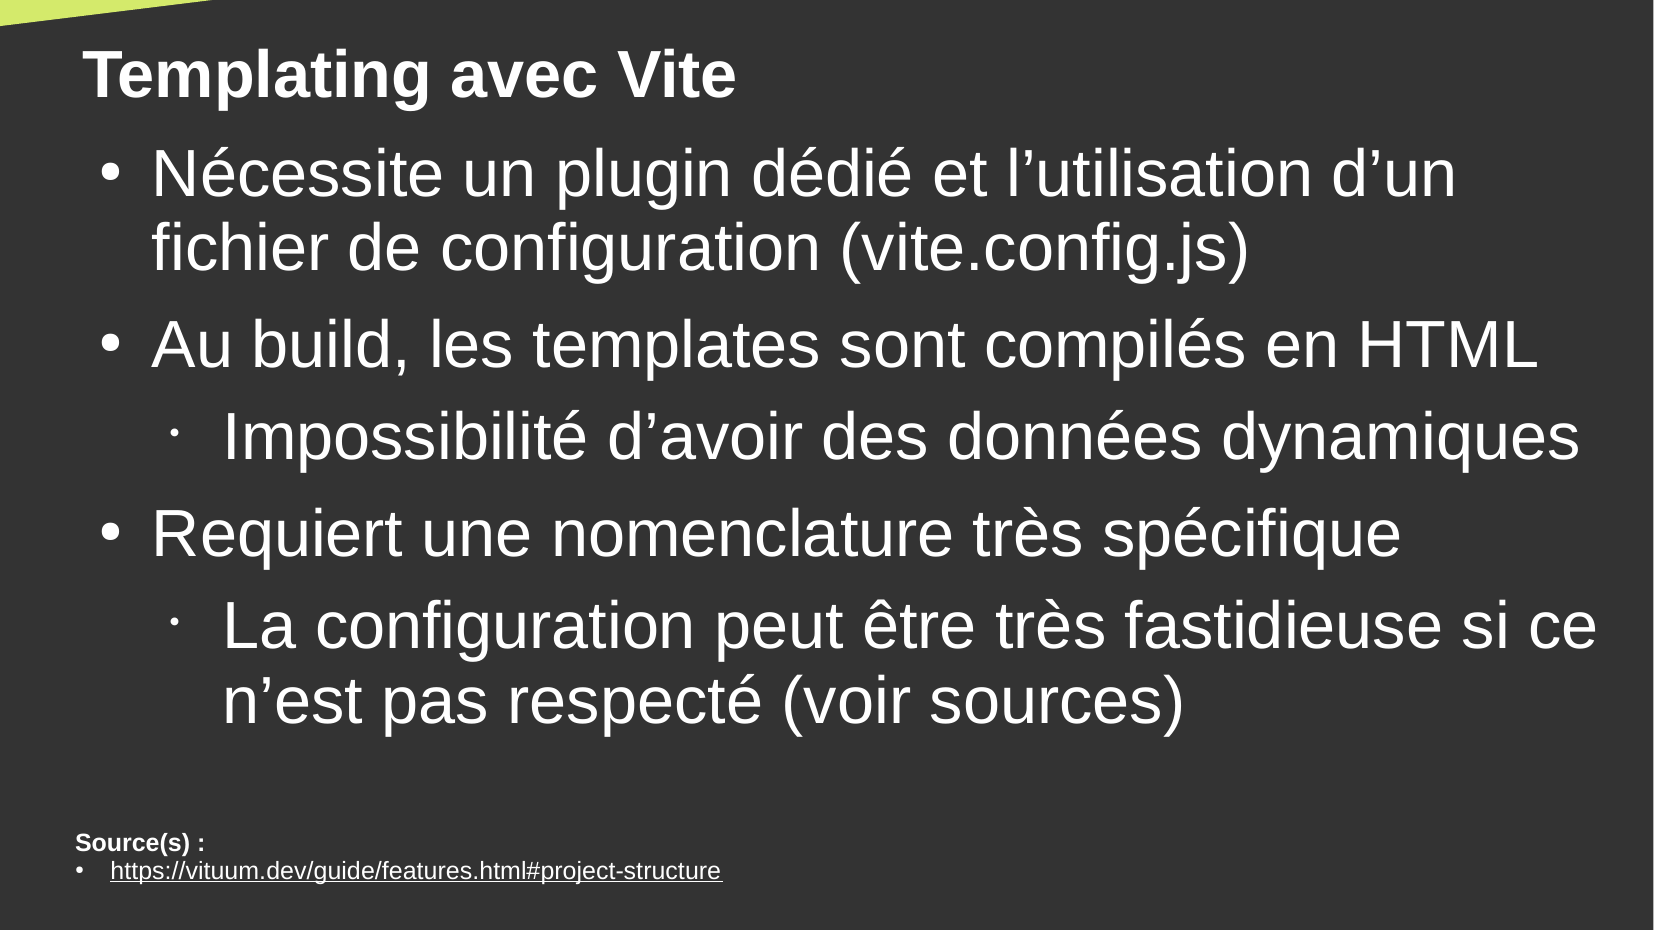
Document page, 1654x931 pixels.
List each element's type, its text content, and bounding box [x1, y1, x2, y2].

text_box Source(s) : https://vituum.dev/guide/features.html#project-structure [60, 821, 1546, 931]
text_box [0, 0, 213, 27]
list Nécessite un plugin dédié et l’utilisation d’un fichier de configuration (vite.config.js) Au build, les templates sont compilés en HTML Impossibilité d’avoir des données dynamiques Requiert une nomenclature très spécifique La configuration peut être très fastidieuse si ce n’est pas respecté (voir sources) [80, 135, 1620, 886]
title Templating avec Vite [82, 37, 1571, 114]
